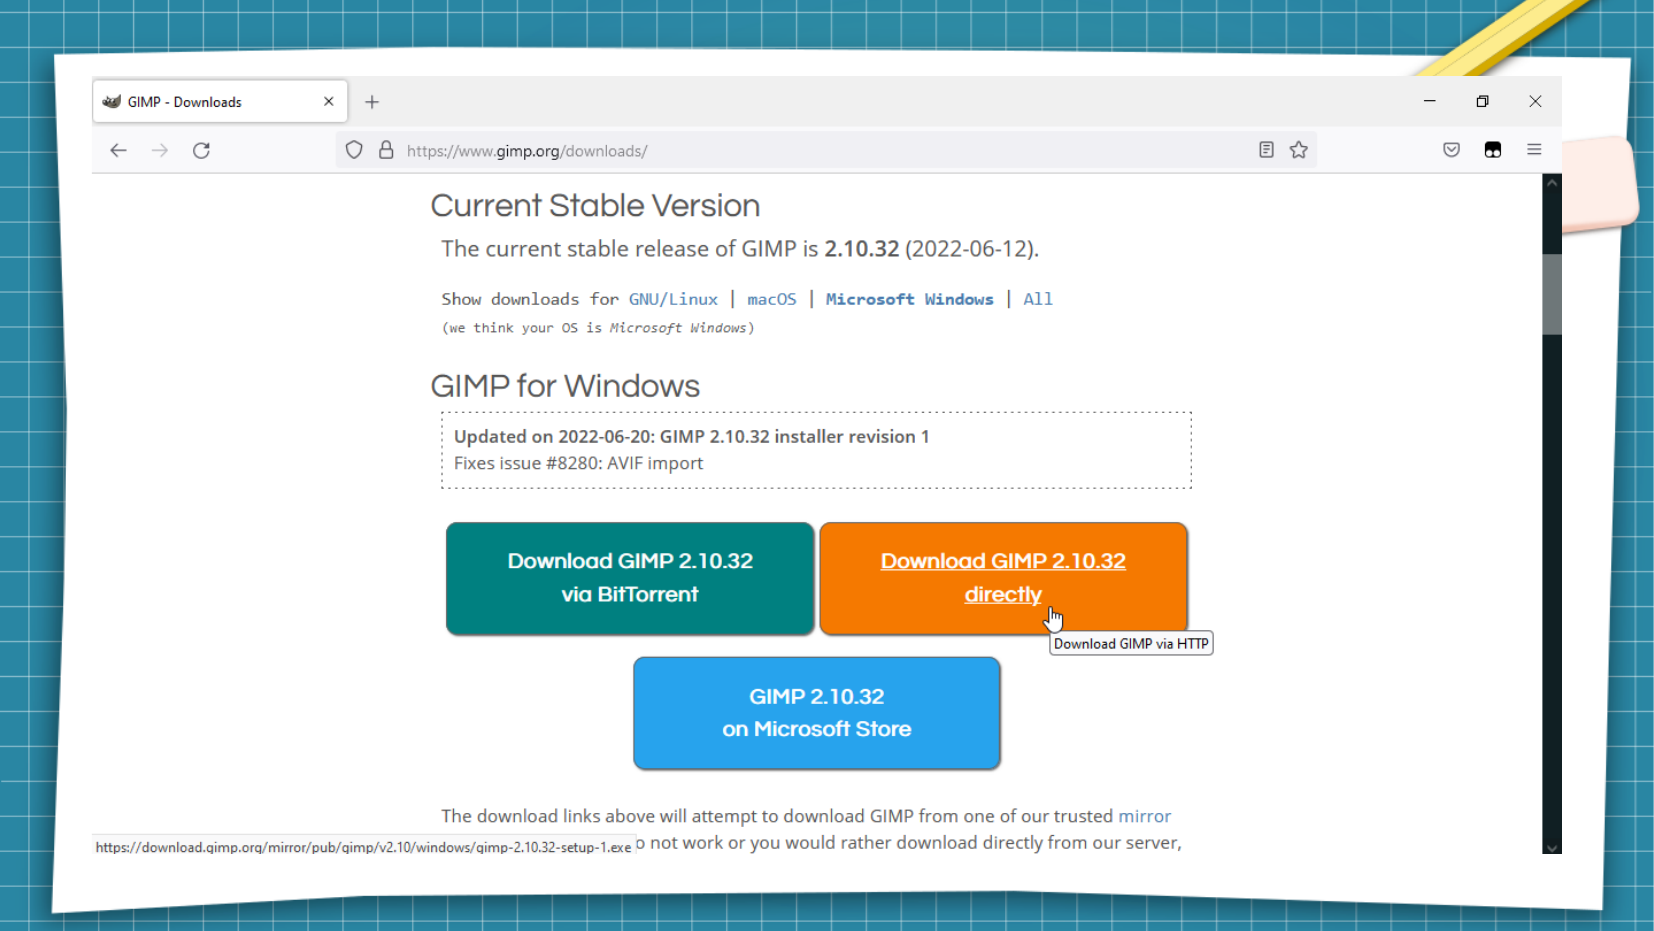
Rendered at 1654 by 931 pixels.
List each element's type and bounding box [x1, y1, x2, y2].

picture [91, 76, 1562, 854]
